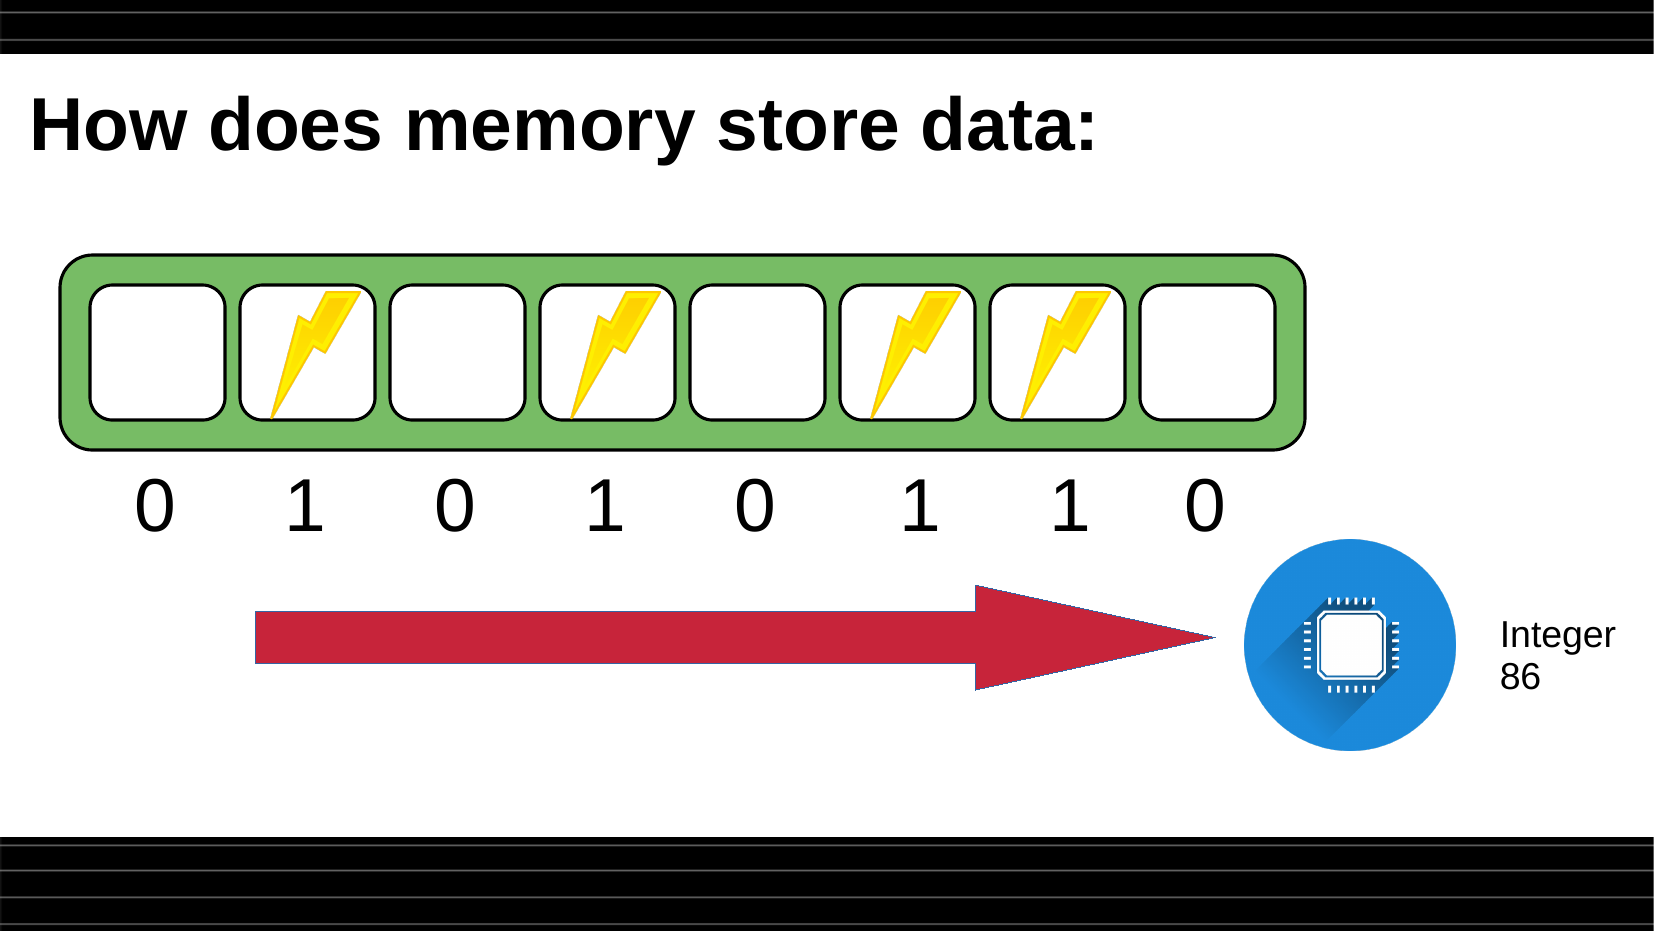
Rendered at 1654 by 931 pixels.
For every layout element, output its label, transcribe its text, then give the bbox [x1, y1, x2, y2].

text_box 1 [1035, 456, 1111, 556]
picture [870, 291, 961, 421]
picture [0, 0, 1654, 54]
text_box 0 [120, 456, 196, 556]
picture [1244, 539, 1456, 751]
text_box Integer 86 [1485, 606, 1632, 706]
text_box 1 [885, 456, 961, 556]
text_box 0 [720, 456, 796, 556]
text_box 0 [420, 456, 496, 556]
text_box 1 [570, 456, 646, 556]
text_box 0 [1170, 456, 1246, 556]
picture [570, 291, 661, 421]
text_box 1 [270, 456, 346, 556]
text_box [60, 255, 1306, 451]
text_box [255, 585, 1216, 691]
text_box How does memory store data: [15, 75, 1591, 174]
picture [1020, 291, 1111, 421]
picture [270, 291, 361, 421]
picture [0, 837, 1654, 931]
